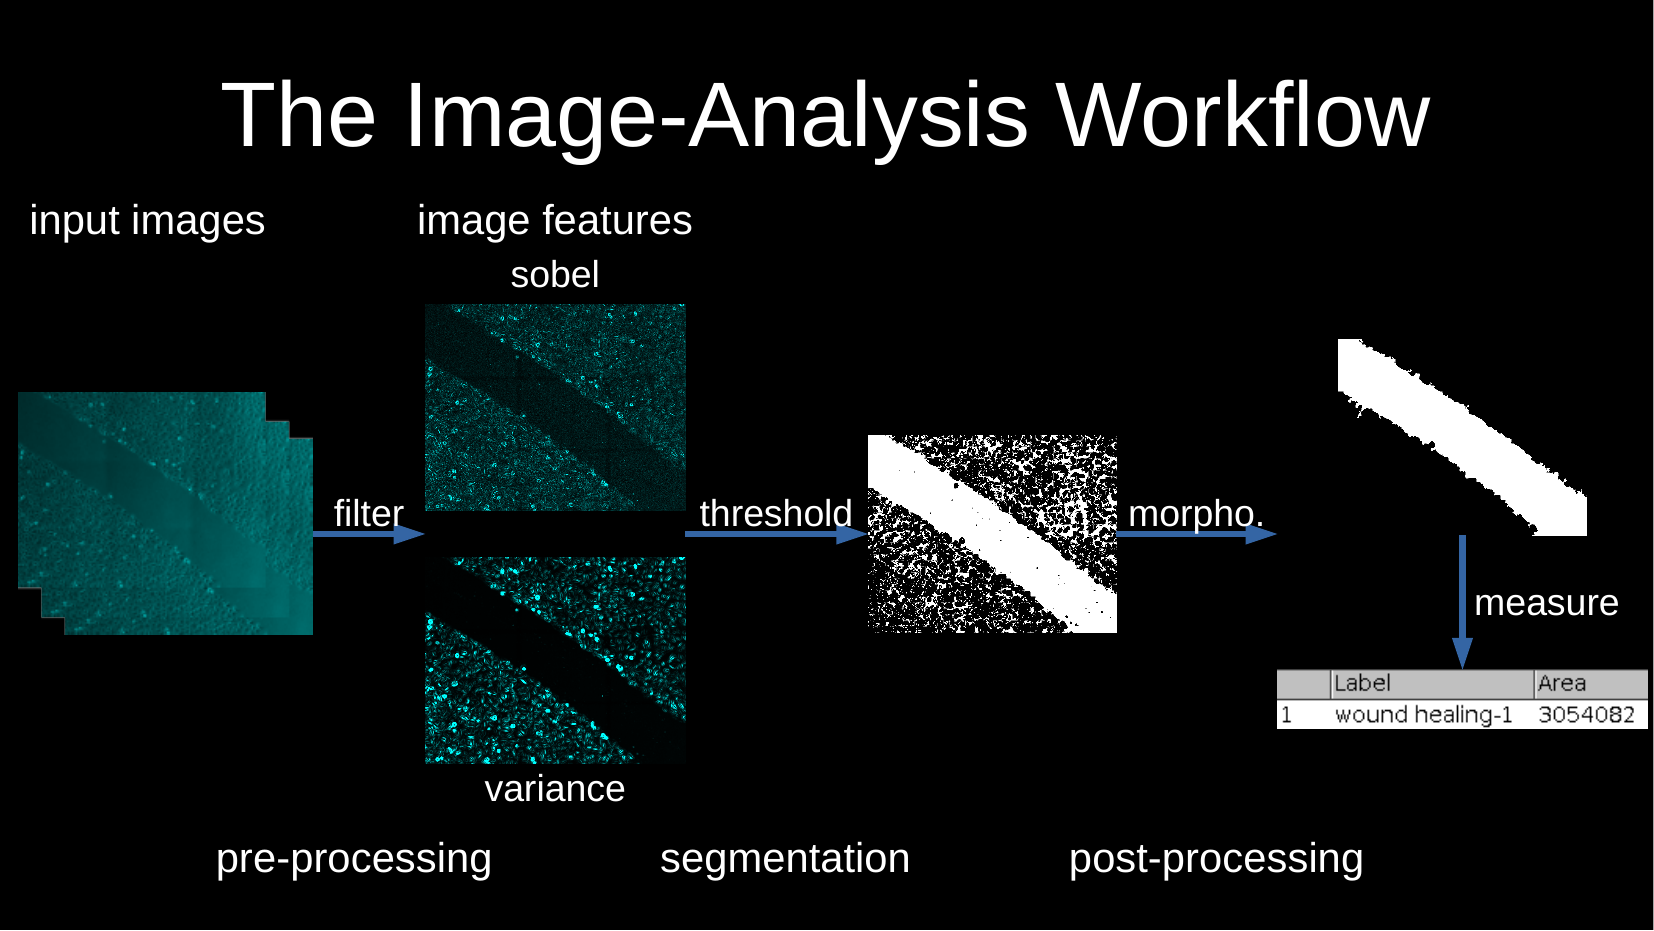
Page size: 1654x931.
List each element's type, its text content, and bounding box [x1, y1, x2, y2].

picture [1338, 339, 1587, 536]
picture [425, 320, 686, 511]
list input images [17, 196, 278, 358]
list variance [378, 767, 733, 834]
list pre-processing [177, 835, 532, 902]
picture [425, 557, 686, 764]
list post-processing [1039, 835, 1394, 902]
picture [18, 392, 313, 635]
list image features [378, 196, 733, 263]
picture [868, 435, 1117, 633]
title The Image-Analysis Workflow [82, 37, 1571, 193]
list sobel [378, 263, 733, 320]
list segmentation [608, 835, 963, 902]
picture [1277, 669, 1648, 729]
